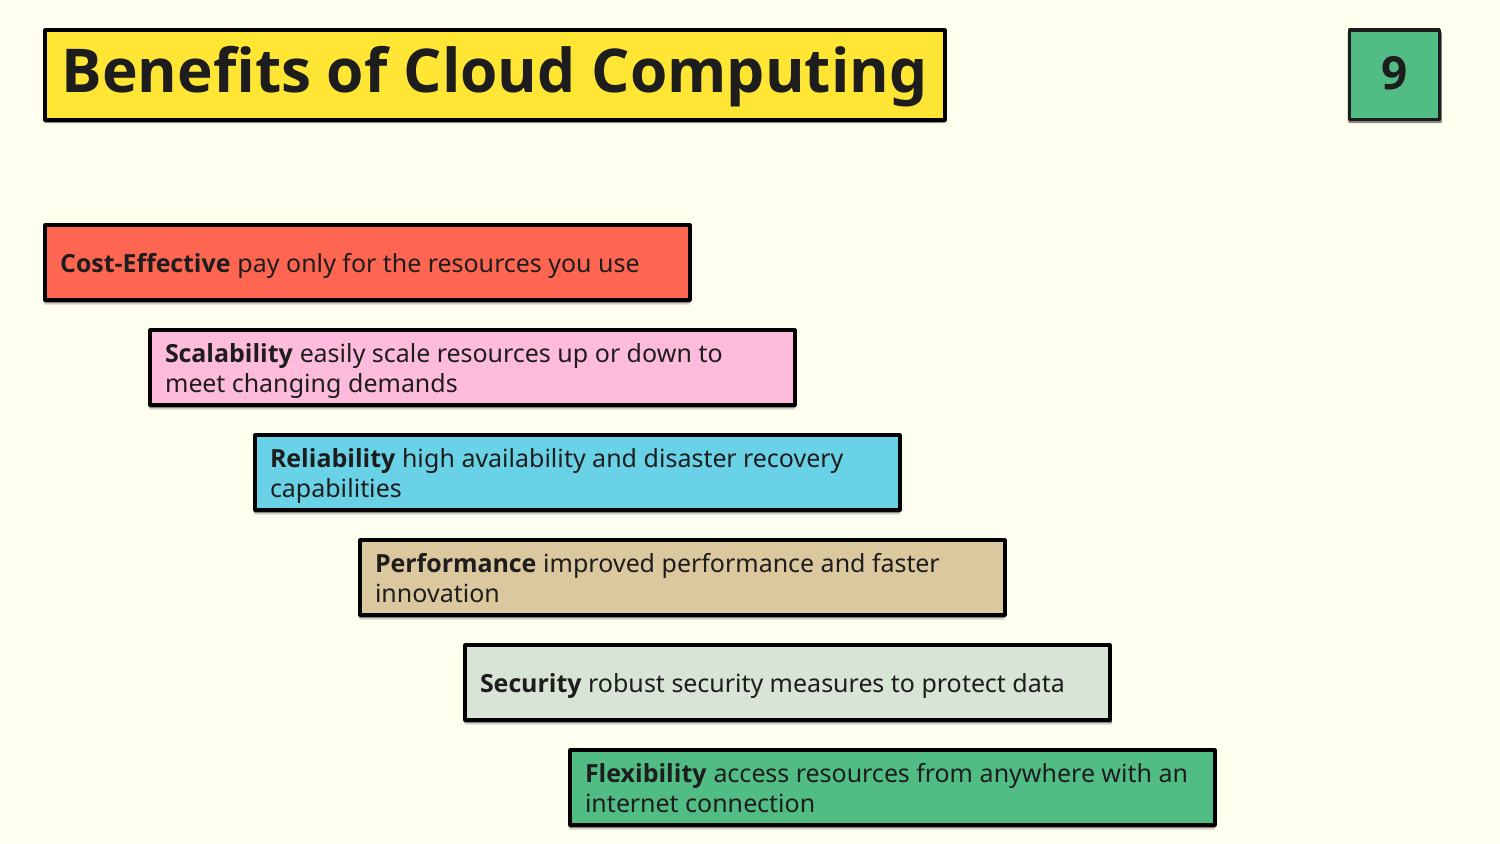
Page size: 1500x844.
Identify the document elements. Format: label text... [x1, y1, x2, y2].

list Cost-Effective pay only for the resources you use [45, 225, 690, 300]
list Security robust security measures to protect data [465, 645, 1110, 720]
list Scalability easily scale resources up or down to meet changing demands [150, 330, 795, 405]
title Benefits of Cloud Computing [45, 30, 945, 120]
list Reliability high availability and disaster recovery capabilities [255, 435, 900, 510]
list Flexibility access resources from anywhere with an internet connection [570, 750, 1215, 825]
list Performance improved performance and faster innovation [360, 540, 1005, 615]
